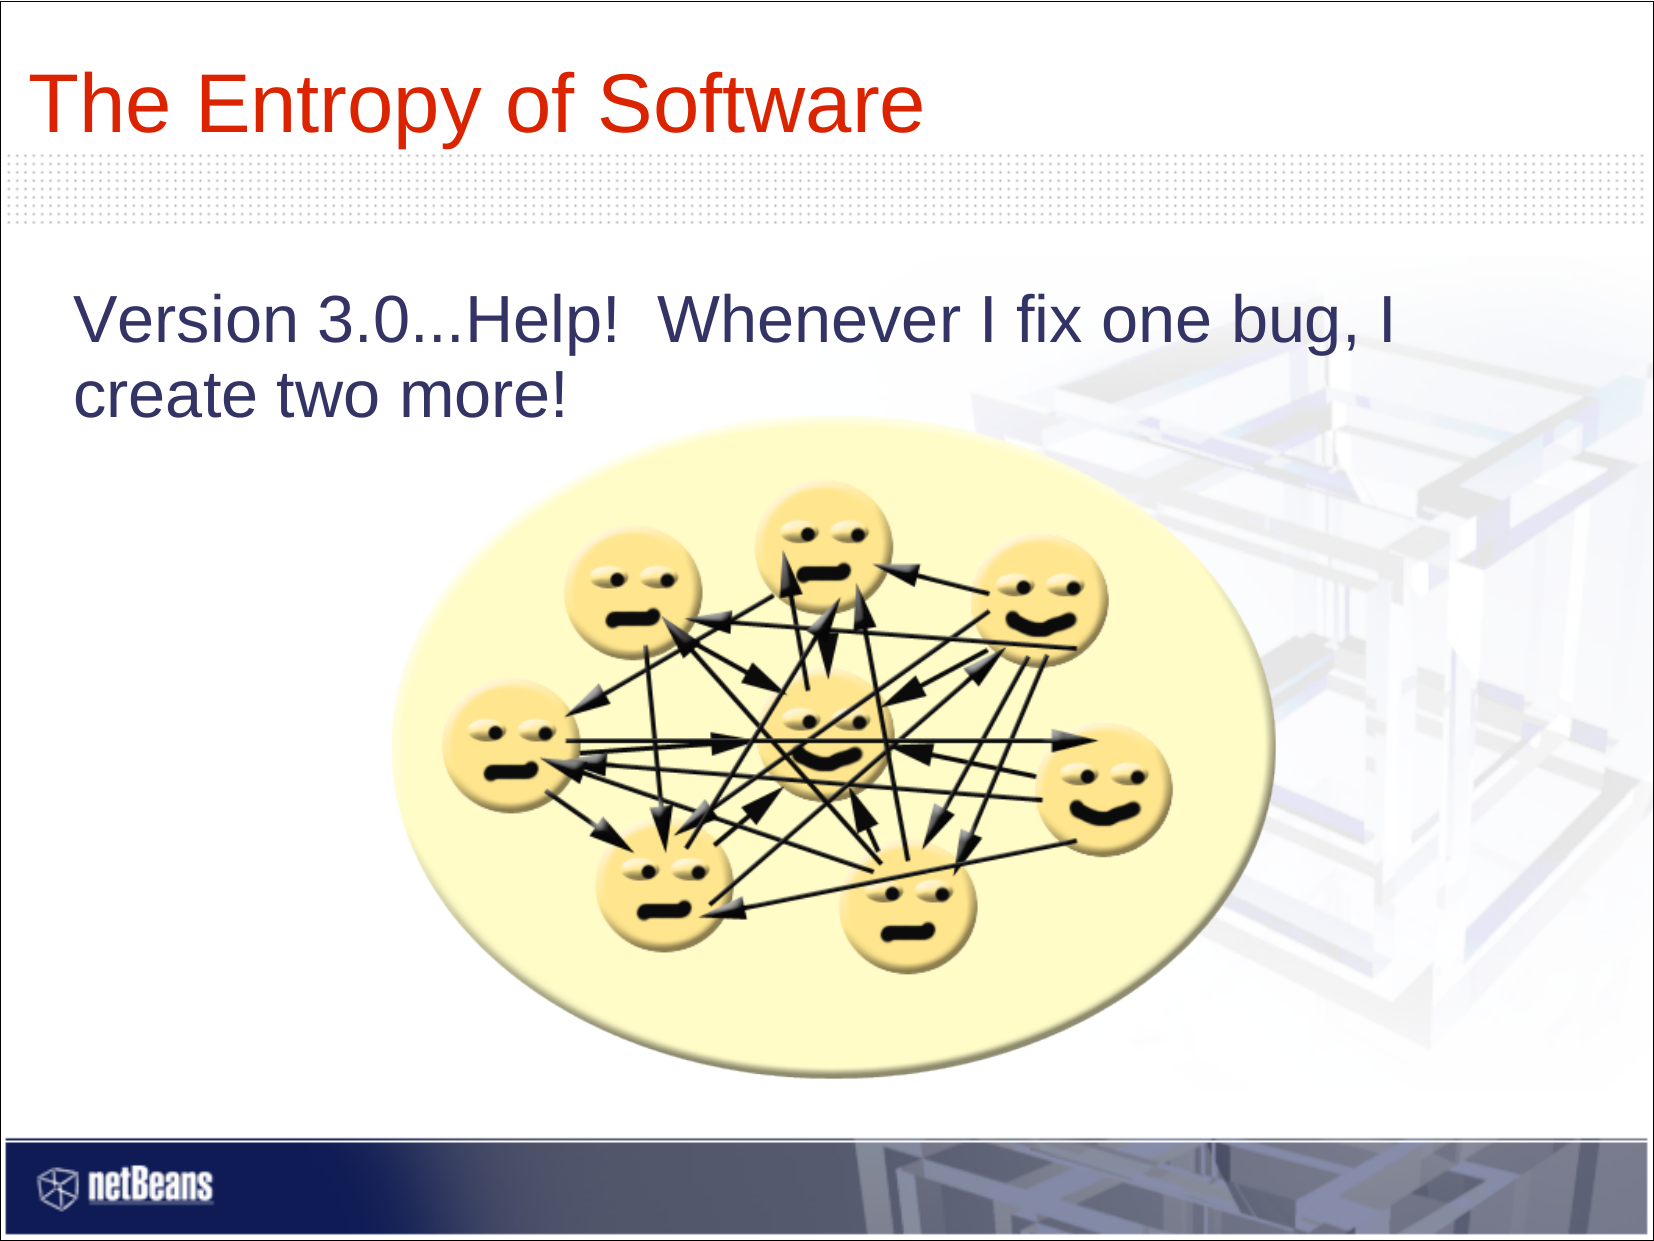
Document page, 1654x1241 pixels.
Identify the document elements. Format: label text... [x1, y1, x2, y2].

list Version 3.0...Help! Whenever I fix one bug, I create two more! [73, 282, 1574, 1127]
picture [1, 2, 1653, 1240]
title The Entropy of Software [28, 0, 1619, 208]
